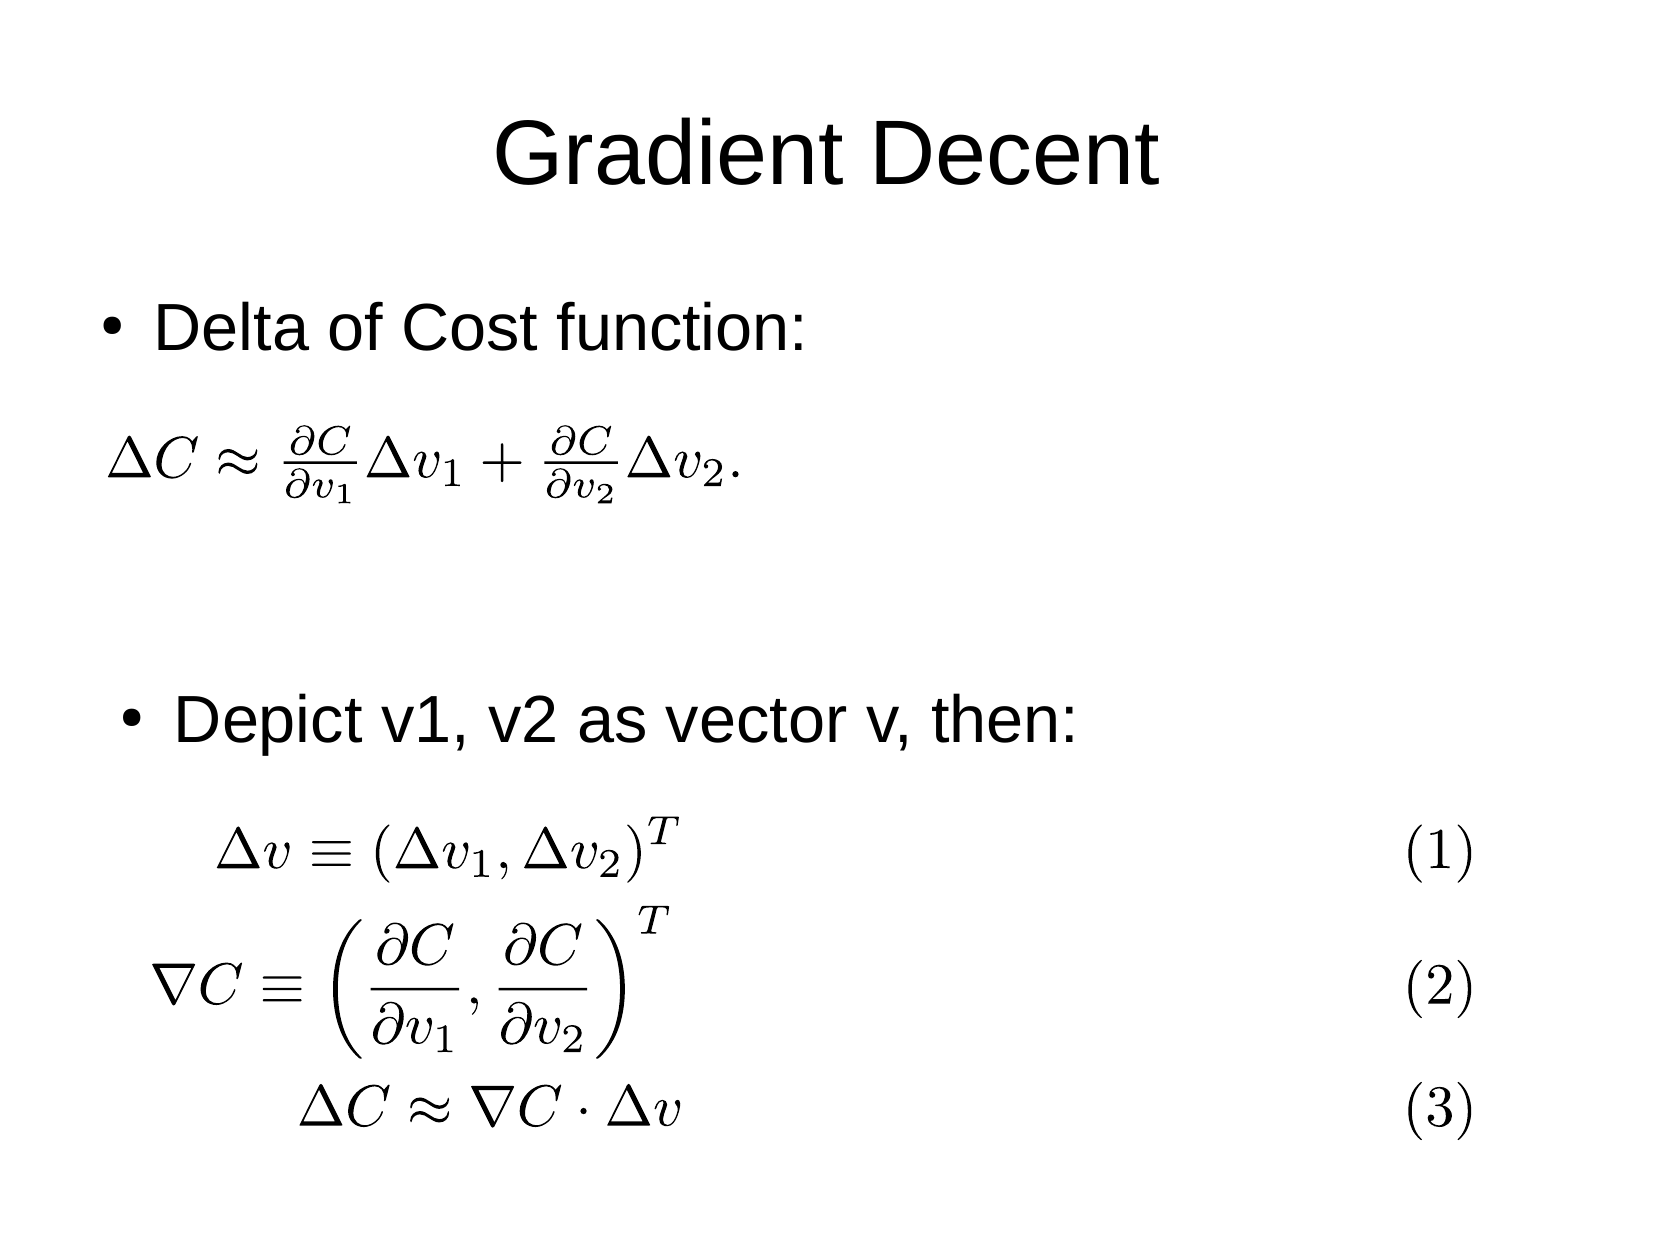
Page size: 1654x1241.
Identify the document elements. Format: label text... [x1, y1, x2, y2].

text_box [149, 816, 1477, 1141]
list Delta of Cost function: [82, 290, 1571, 391]
text_box [105, 425, 744, 504]
text_box Depict v1, v2 as vector v, then: [105, 675, 1098, 765]
title Gradient Decent [82, 49, 1571, 257]
